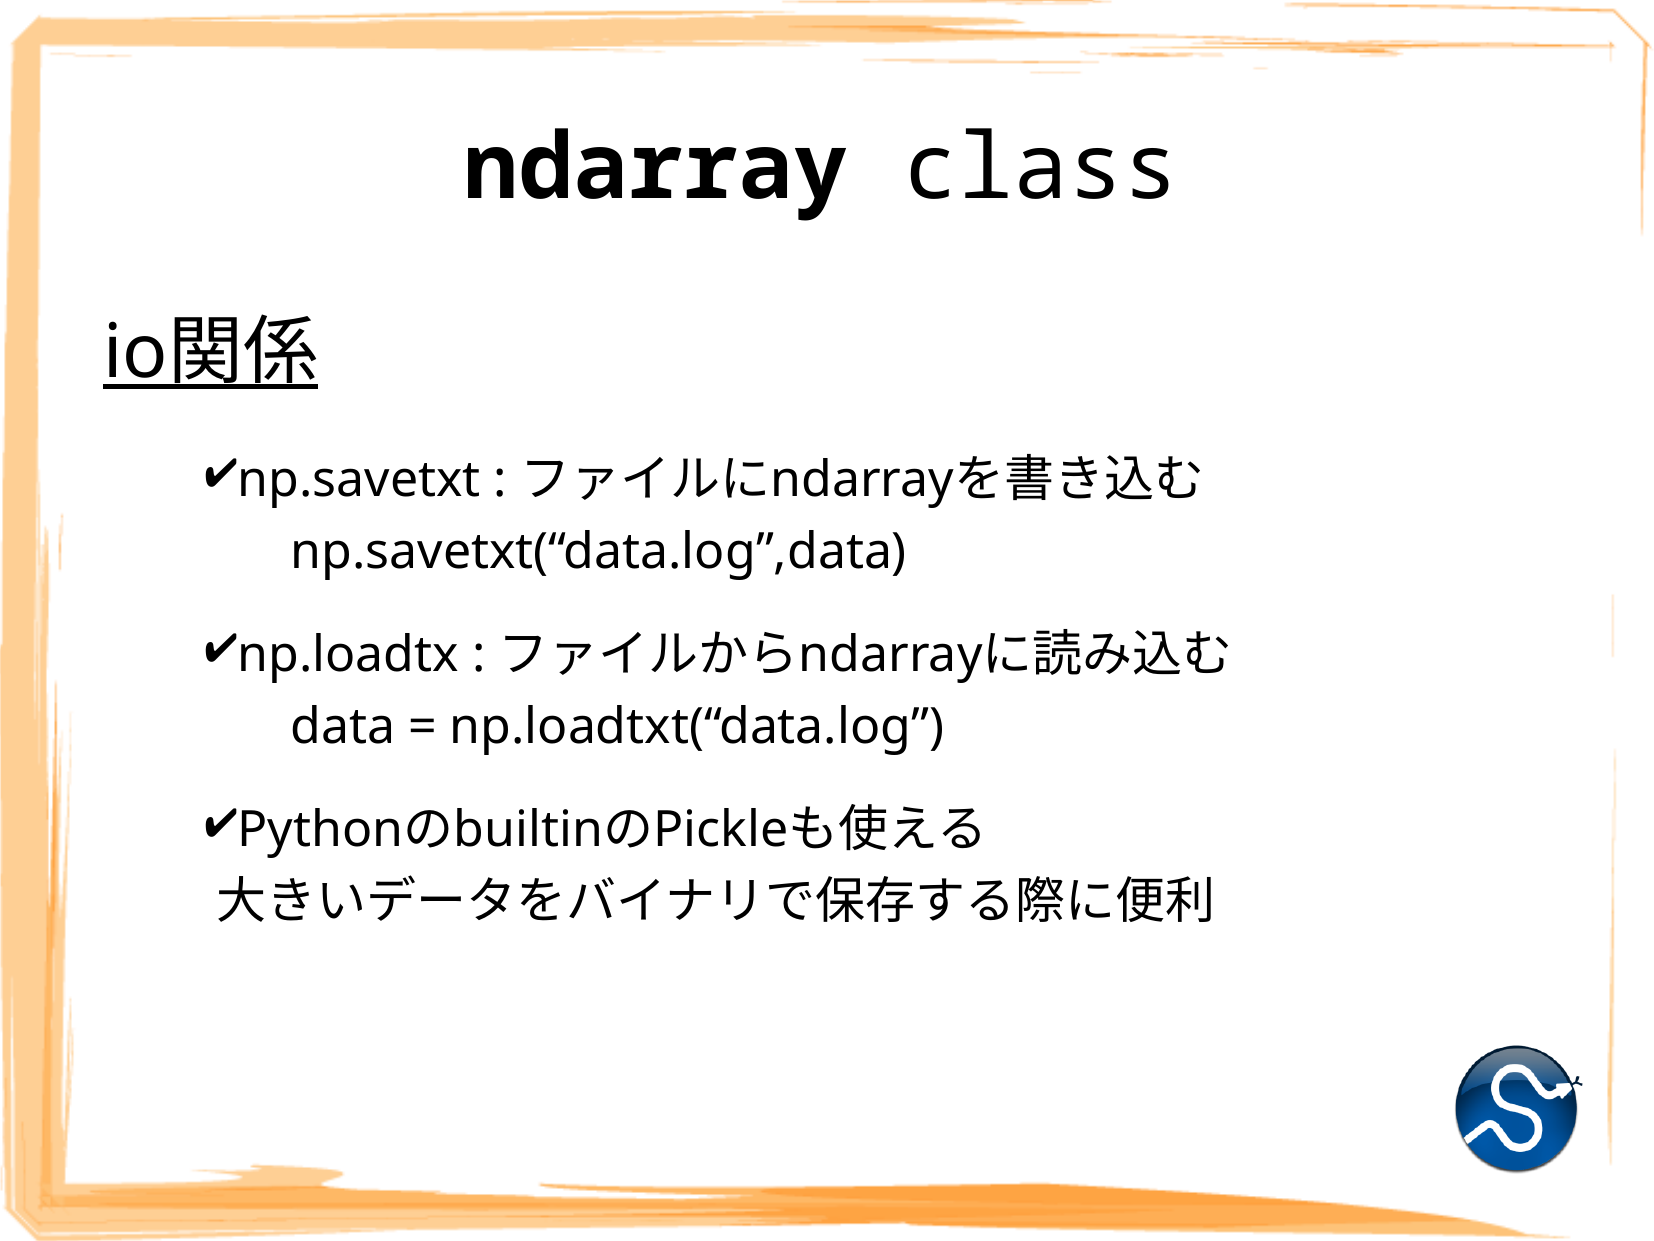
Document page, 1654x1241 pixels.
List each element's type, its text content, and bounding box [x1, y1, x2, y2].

text_box np.savetxt : ファイルにndarrayを書き込む np.savetxt(“data.log”,data) np.loadtx : ファイルからndarrayに読み込む data = np.loadtxt(“data.log”) PythonのbuiltinのPickleも使える 大きいデータをバイナリで保存する際に便利 [190, 430, 1187, 833]
picture [0, 0, 1654, 1241]
title ndarray class [76, 59, 1565, 267]
text_box io関係 [88, 283, 334, 380]
